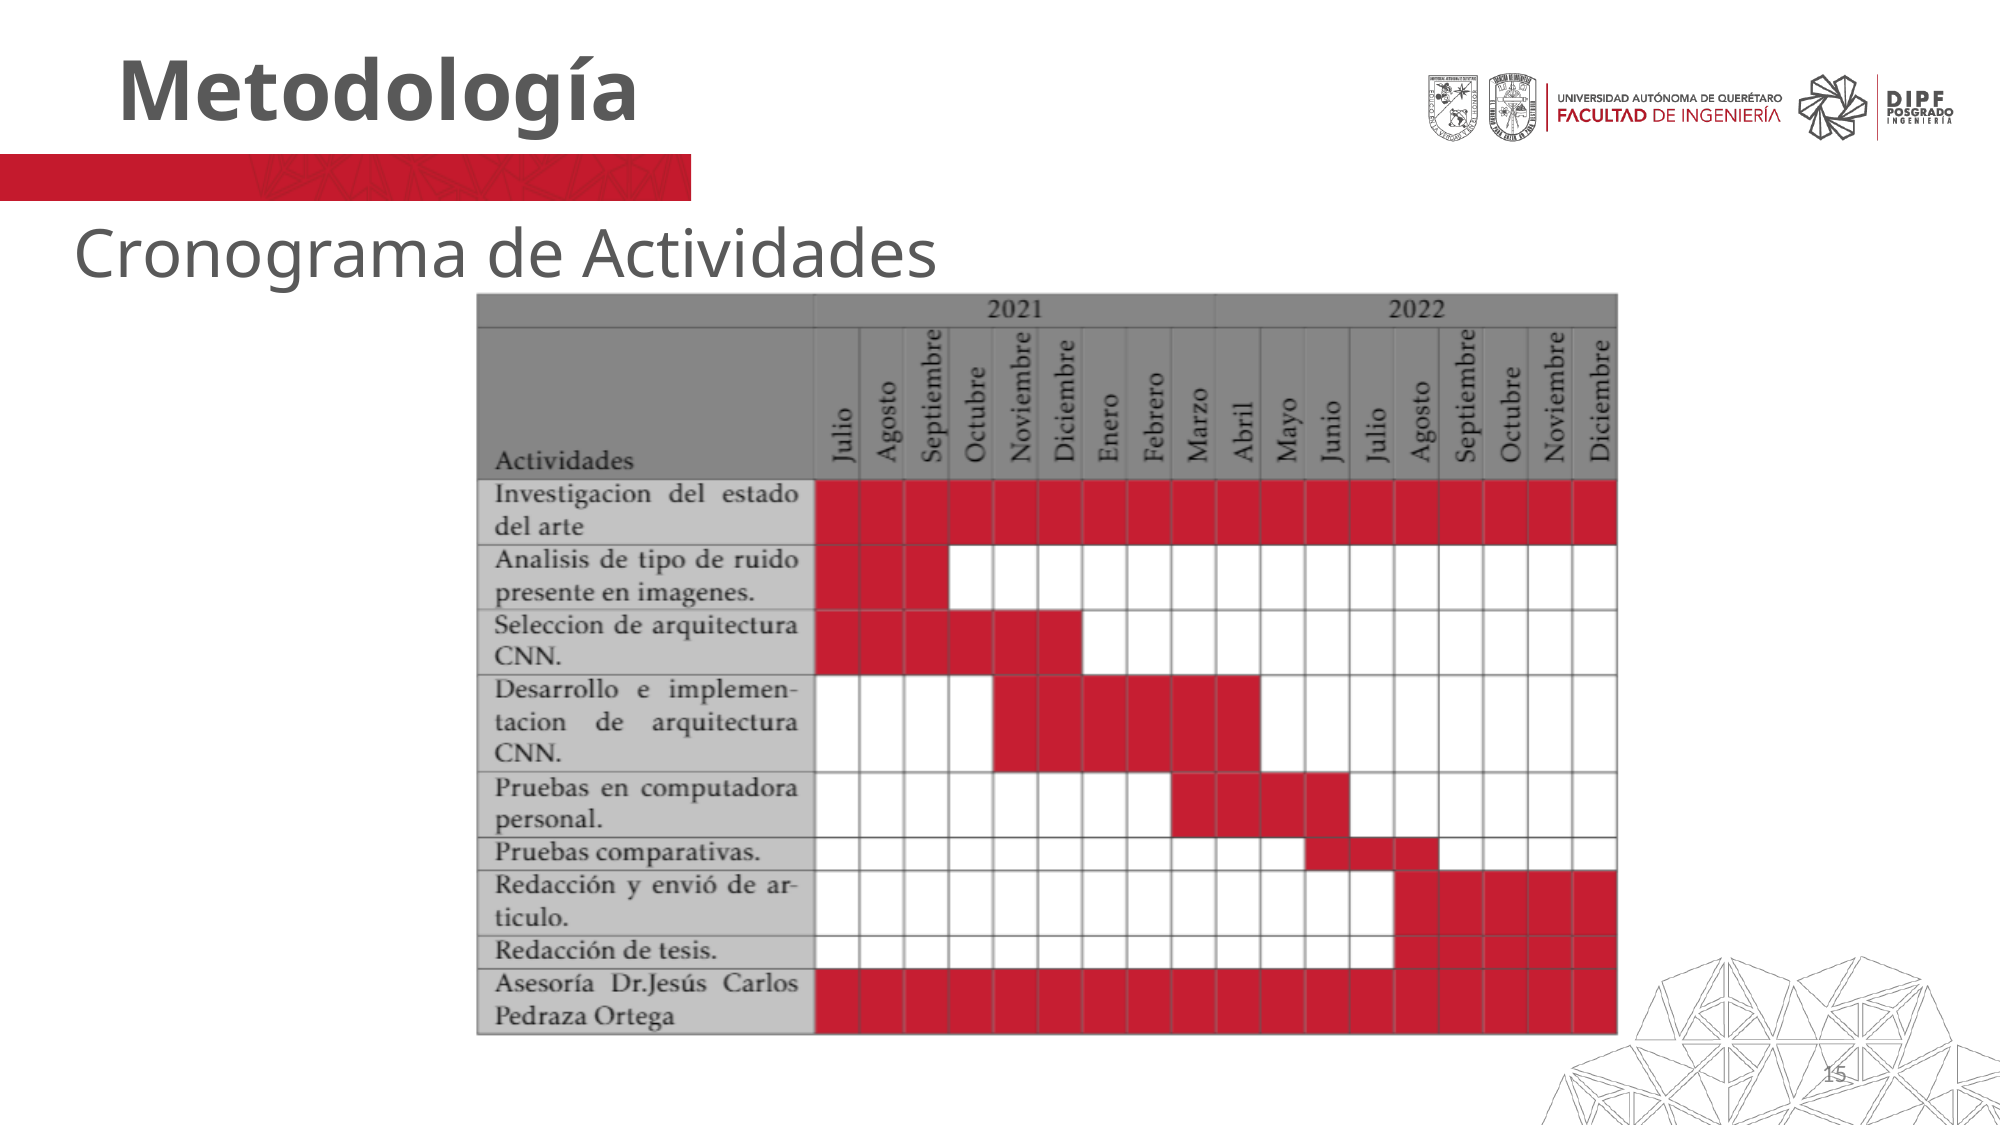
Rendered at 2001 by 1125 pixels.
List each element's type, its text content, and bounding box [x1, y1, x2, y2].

picture [472, 288, 2000, 1125]
text_box Cronograma de Actividades [59, 203, 1300, 298]
text_box Metodología [66, 14, 692, 154]
picture [1422, 66, 1959, 160]
picture [0, 154, 692, 201]
